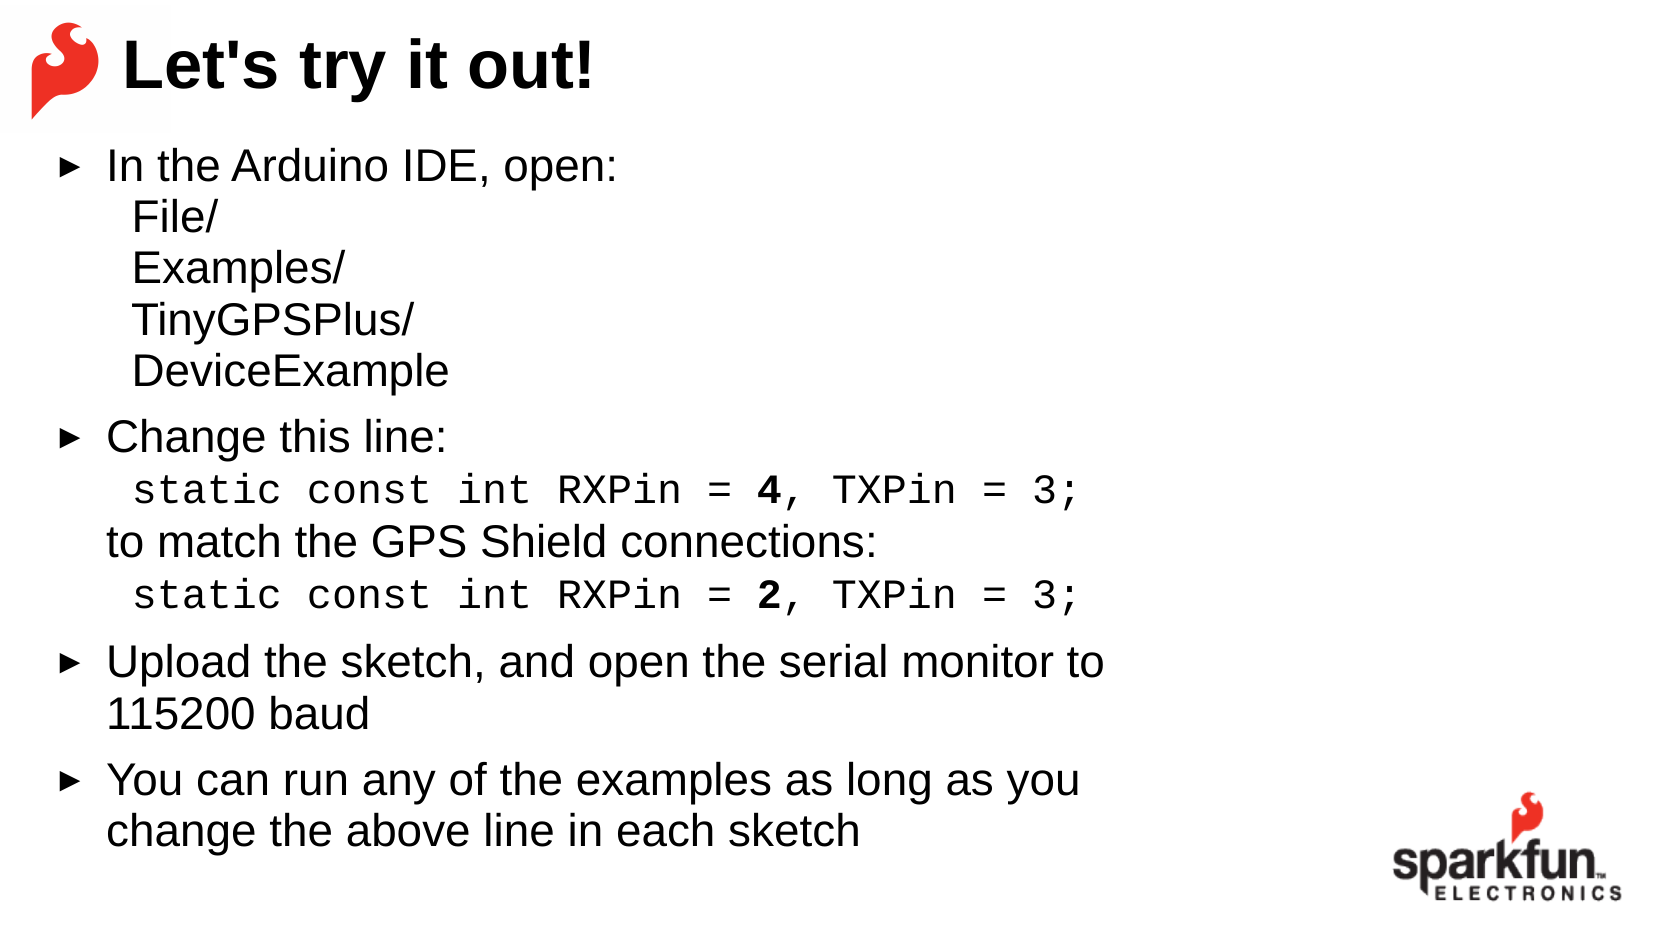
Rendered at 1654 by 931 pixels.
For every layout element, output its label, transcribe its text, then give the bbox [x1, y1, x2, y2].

title Let's try it out! [122, 26, 1546, 104]
list In the Arduino IDE, open: File/ Examples/ TinyGPSPlus/ DeviceExample Change this line: static const int RXPin = 4, TXPin = 3; to match the GPS Shield connections: static const int RXPin = 2, TXPin = 3; Upload the sketch, and open the serial monitor to 115200 baud You can run any of the examples as long as you change the above line in each sketch [35, 139, 1255, 853]
picture [0, 5, 171, 133]
picture [1363, 749, 1651, 926]
